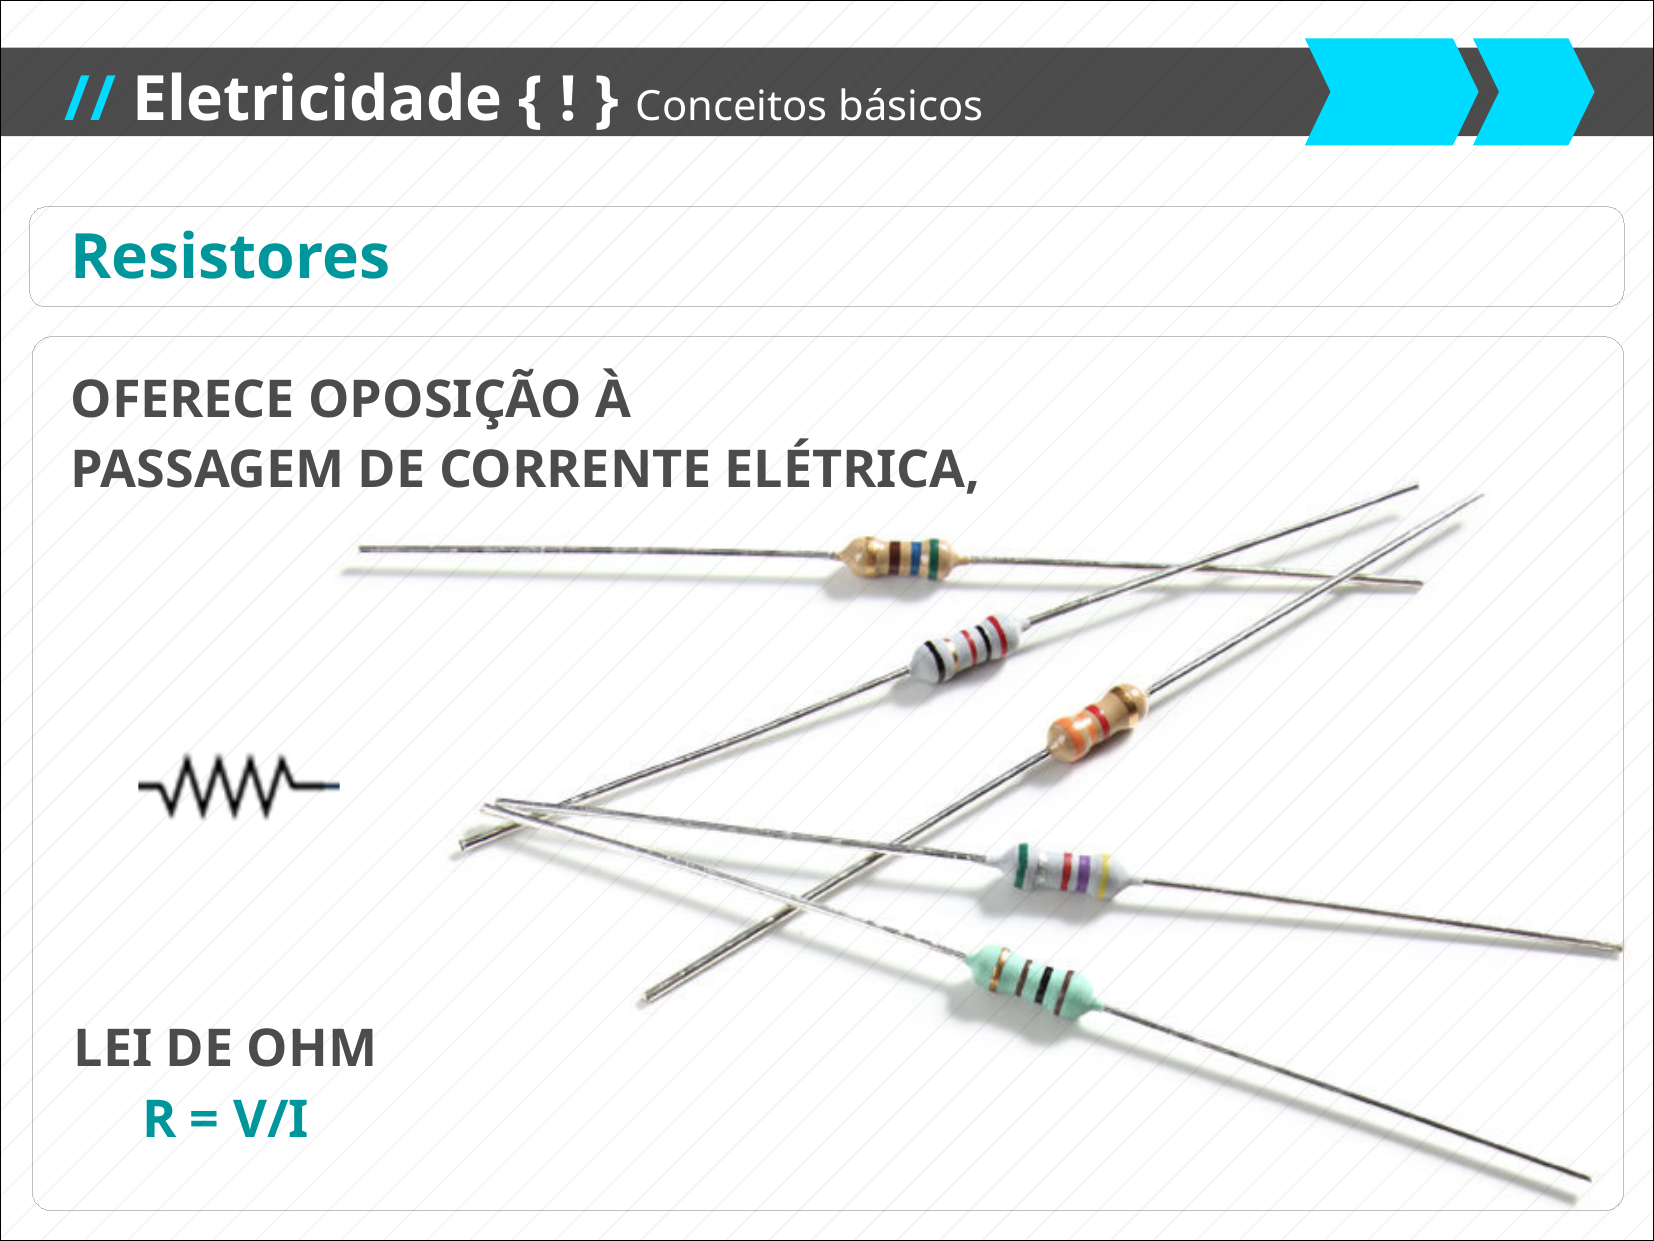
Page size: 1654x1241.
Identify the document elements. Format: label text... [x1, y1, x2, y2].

text_box // Eletricidade { ! } Conceitos básicos [50, 32, 1054, 144]
text_box [0, 0, 1654, 1241]
